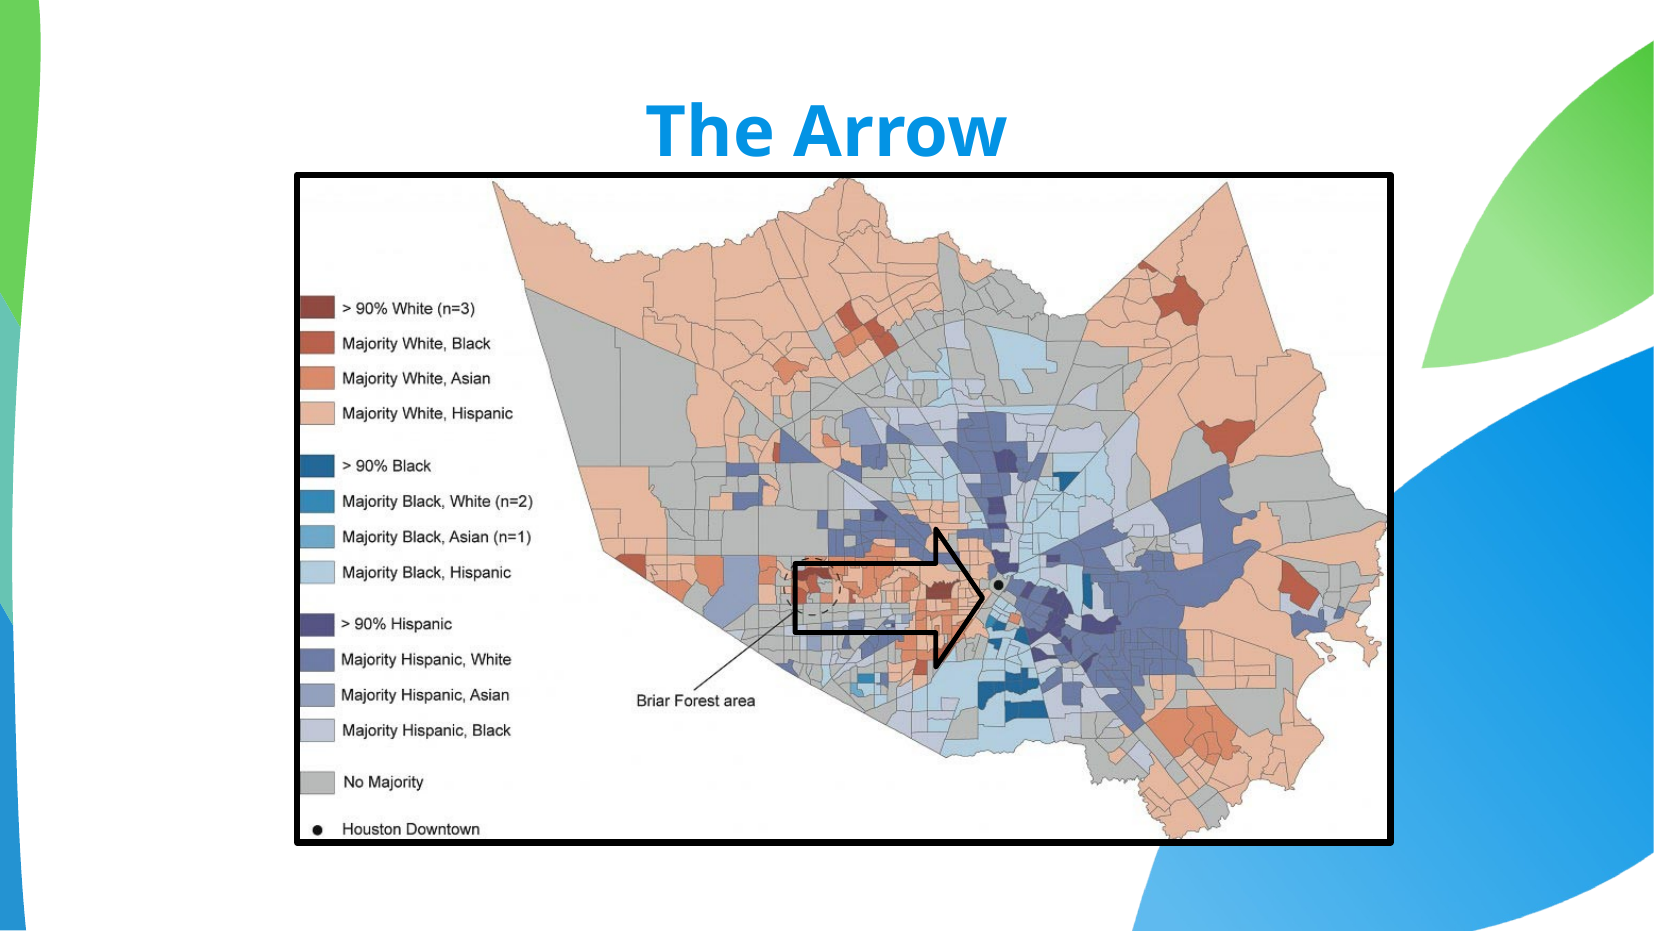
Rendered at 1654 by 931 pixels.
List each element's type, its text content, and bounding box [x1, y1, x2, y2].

picture [1133, 41, 1654, 78]
text_box [795, 528, 983, 668]
picture [1133, 178, 1654, 930]
picture [300, 177, 1388, 840]
text_box The Arrow [0, 78, 1654, 178]
